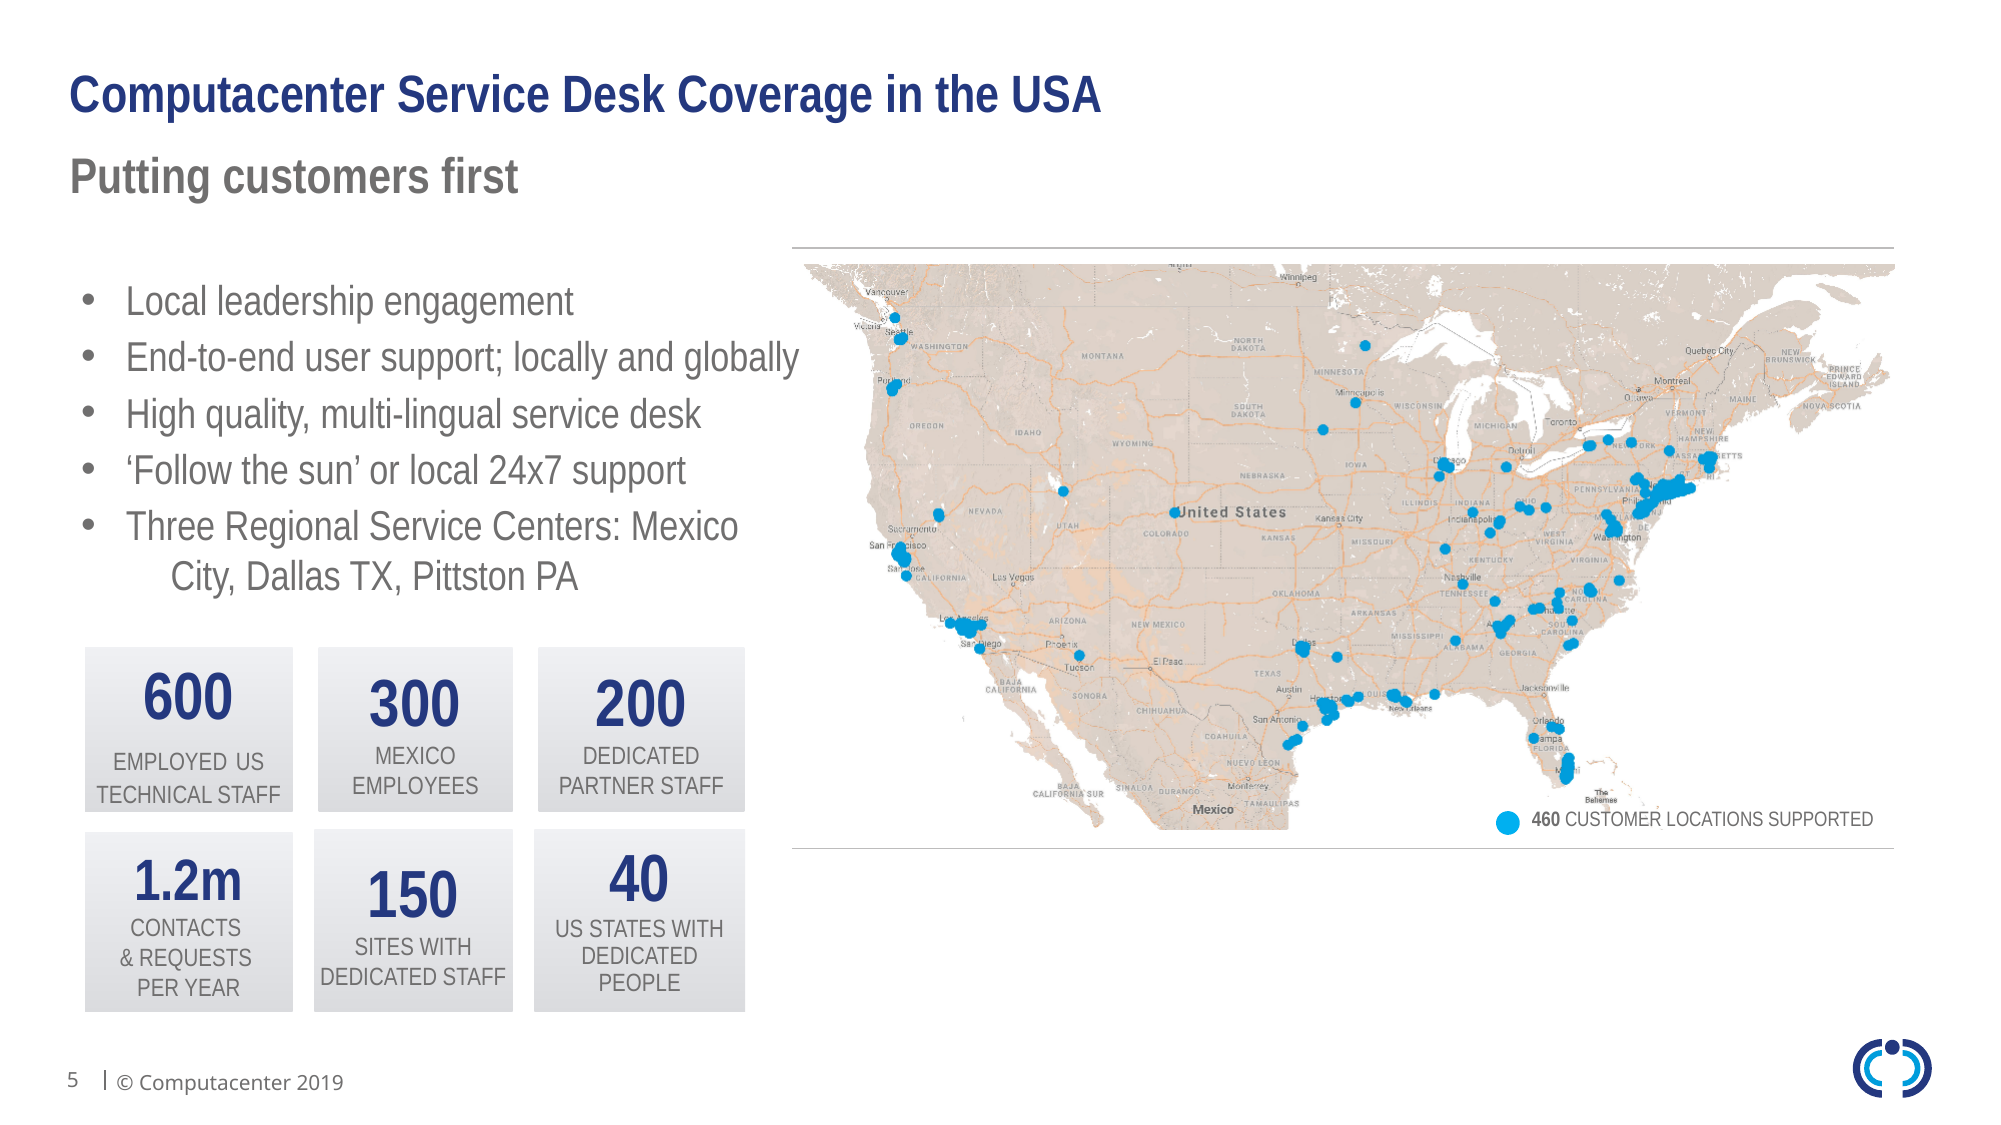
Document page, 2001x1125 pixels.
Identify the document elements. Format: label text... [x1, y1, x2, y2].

picture [800, 264, 1895, 830]
text_box © Computacenter 2019 [116, 1061, 908, 1097]
text_box 40 US STATES WITH DEDICATED PEOPLE [534, 830, 745, 1011]
subtitle Putting customers first [55, 147, 1949, 216]
text_box 200 dedicated partner staff [539, 647, 744, 811]
text_box 1.2m CONTACTS & REQUESTS PER YEAR [85, 832, 293, 1011]
text_box 460 CUSTOMER LOCATIONS SUPPORTED [1471, 801, 1939, 839]
text_box 600 EMPLOYED US TECHNICAL STAFF [85, 647, 293, 811]
text_box 150 SITES WITH DEDICATED STAFF [314, 830, 513, 1011]
text_box 5 [66, 1059, 103, 1096]
text_box [1496, 811, 1520, 835]
title Computacenter Service Desk Coverage in the USA [55, 59, 1949, 132]
text_box Local leadership engagement End-to-end user support; locally and globally High quality, multi-lingual service desk ‘Follow the sun’ or local 24x7 support Three Regional Service Centers: Mexico City, Dallas TX, Pittston PA [66, 266, 800, 607]
text_box 300 mexico employees [319, 647, 513, 811]
